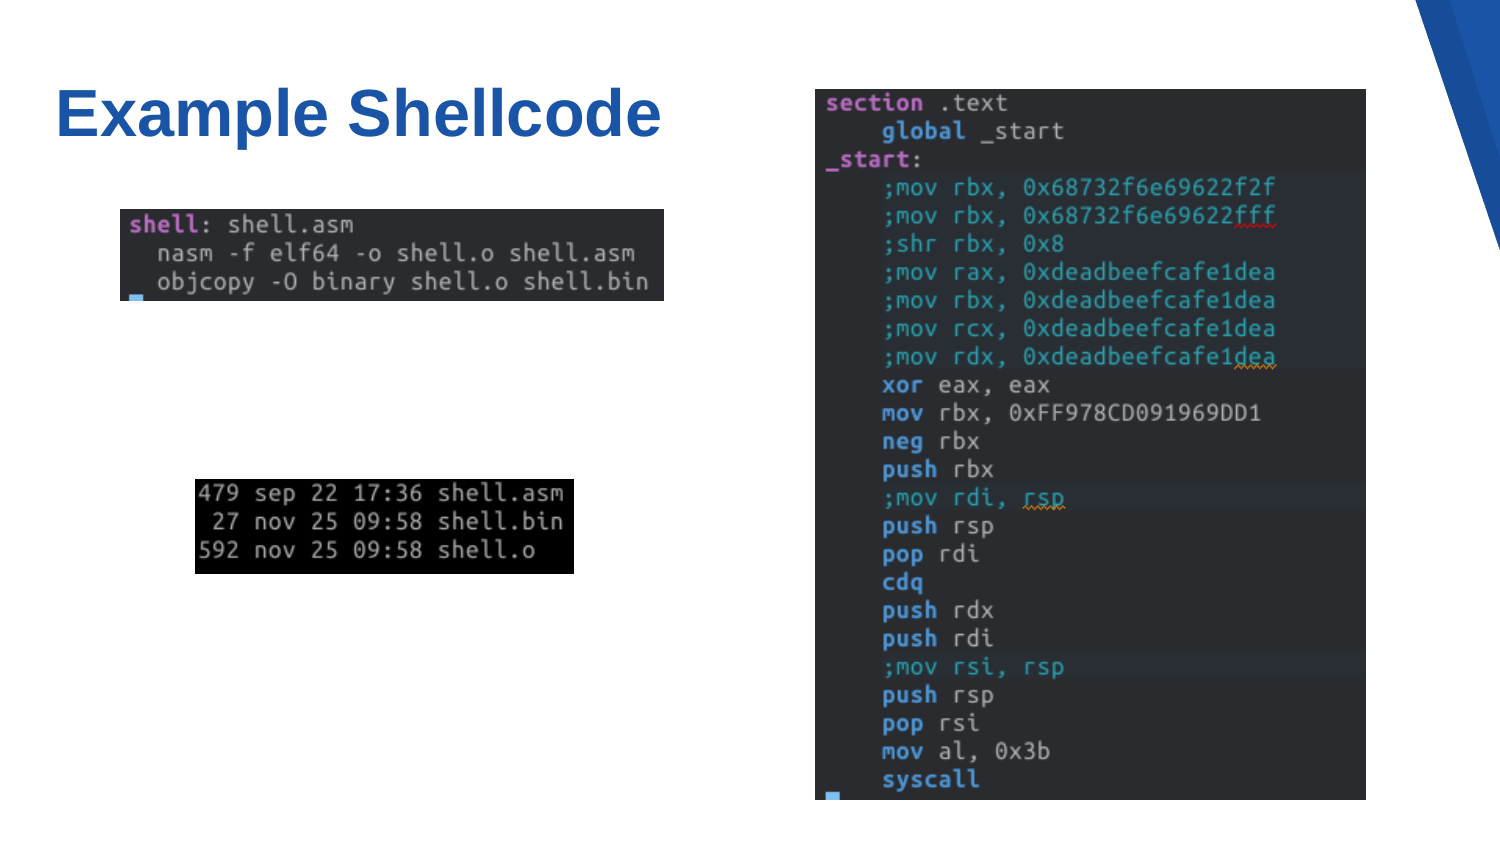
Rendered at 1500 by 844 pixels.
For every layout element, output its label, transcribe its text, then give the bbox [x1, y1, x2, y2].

picture [815, 89, 1366, 800]
picture [120, 209, 664, 301]
picture [195, 479, 574, 574]
title Example Shellcode [40, 97, 815, 166]
